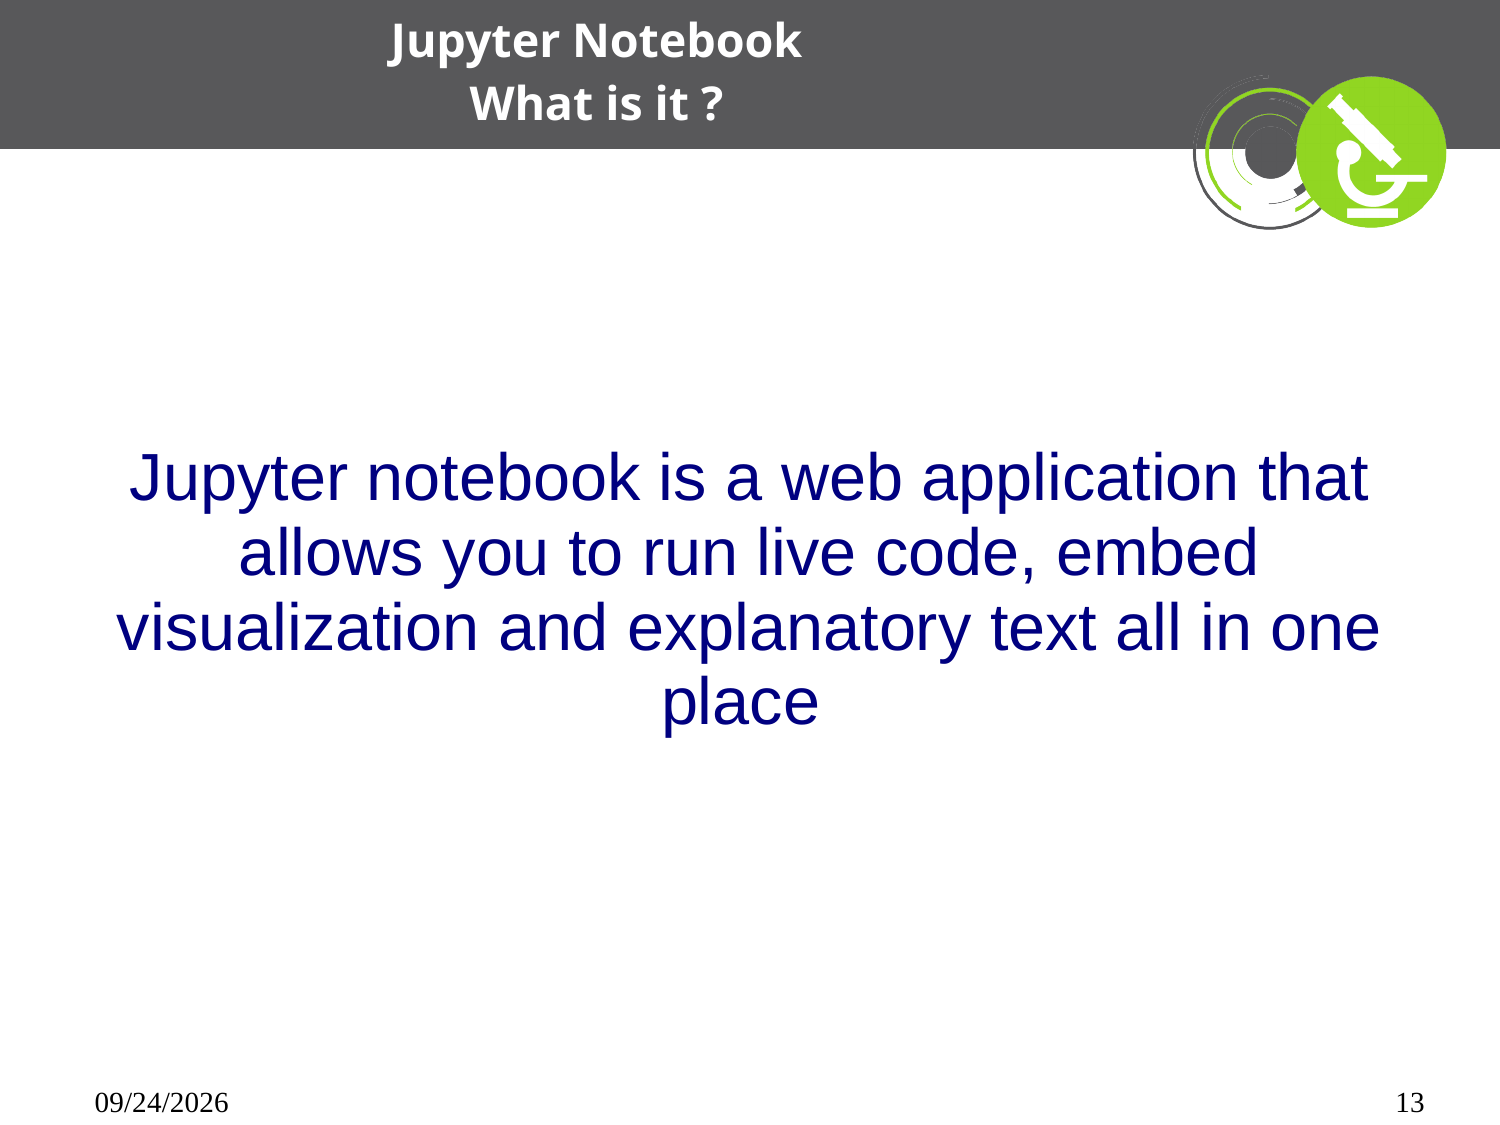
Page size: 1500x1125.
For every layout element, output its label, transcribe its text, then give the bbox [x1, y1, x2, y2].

picture [1188, 69, 1453, 236]
title Jupyter Notebook What is it ? [0, 0, 1193, 142]
subtitle Jupyter notebook is a web application that allows you to run live code, embed visualization and explanatory text all in one place [75, 263, 1425, 916]
